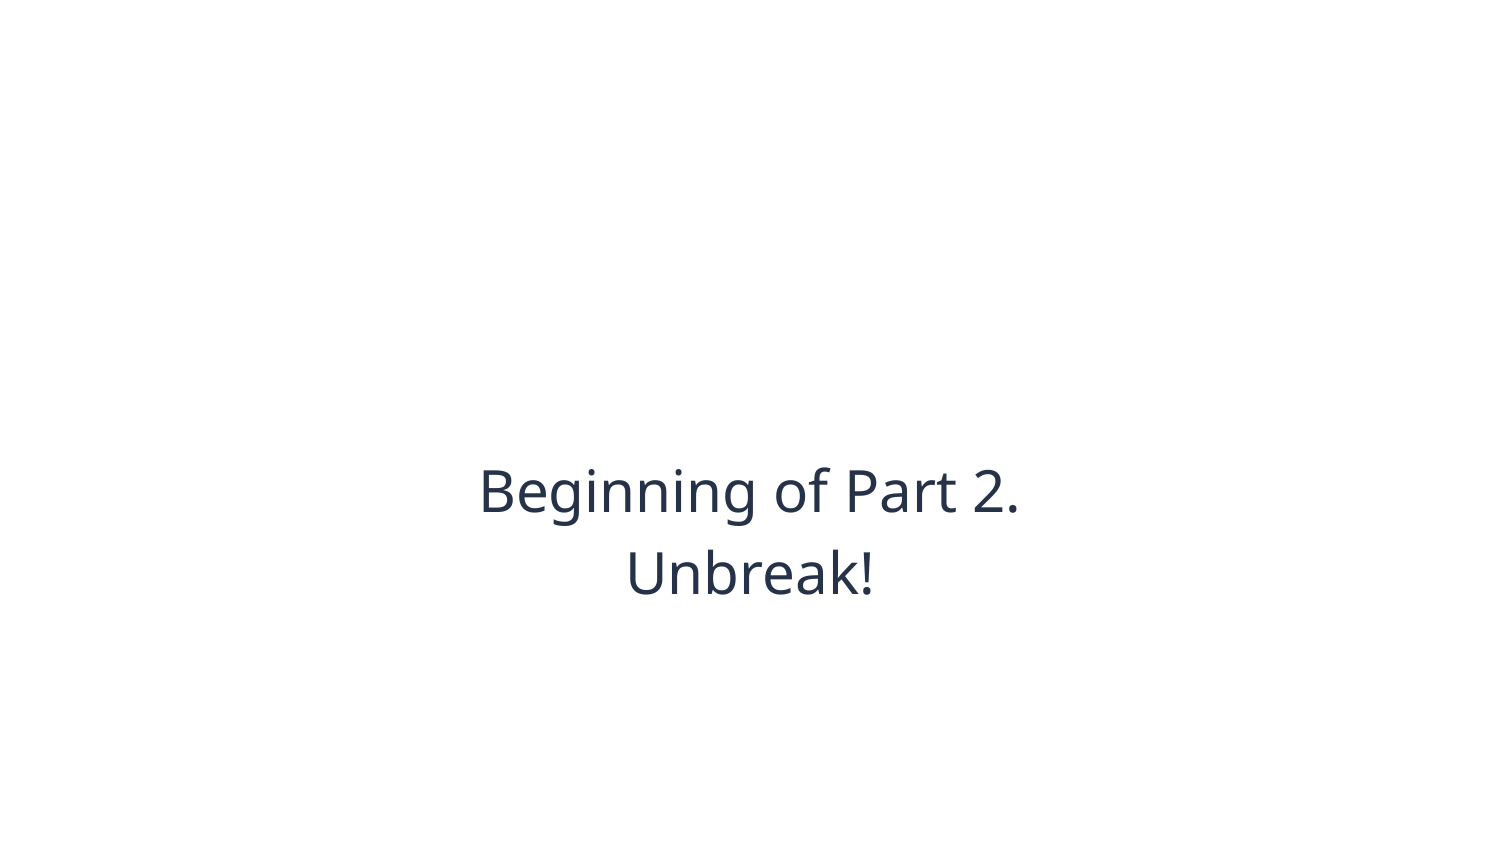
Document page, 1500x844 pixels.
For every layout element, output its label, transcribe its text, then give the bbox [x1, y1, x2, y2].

subtitle Beginning of Part 2. Unbreak! [51, 464, 1449, 595]
